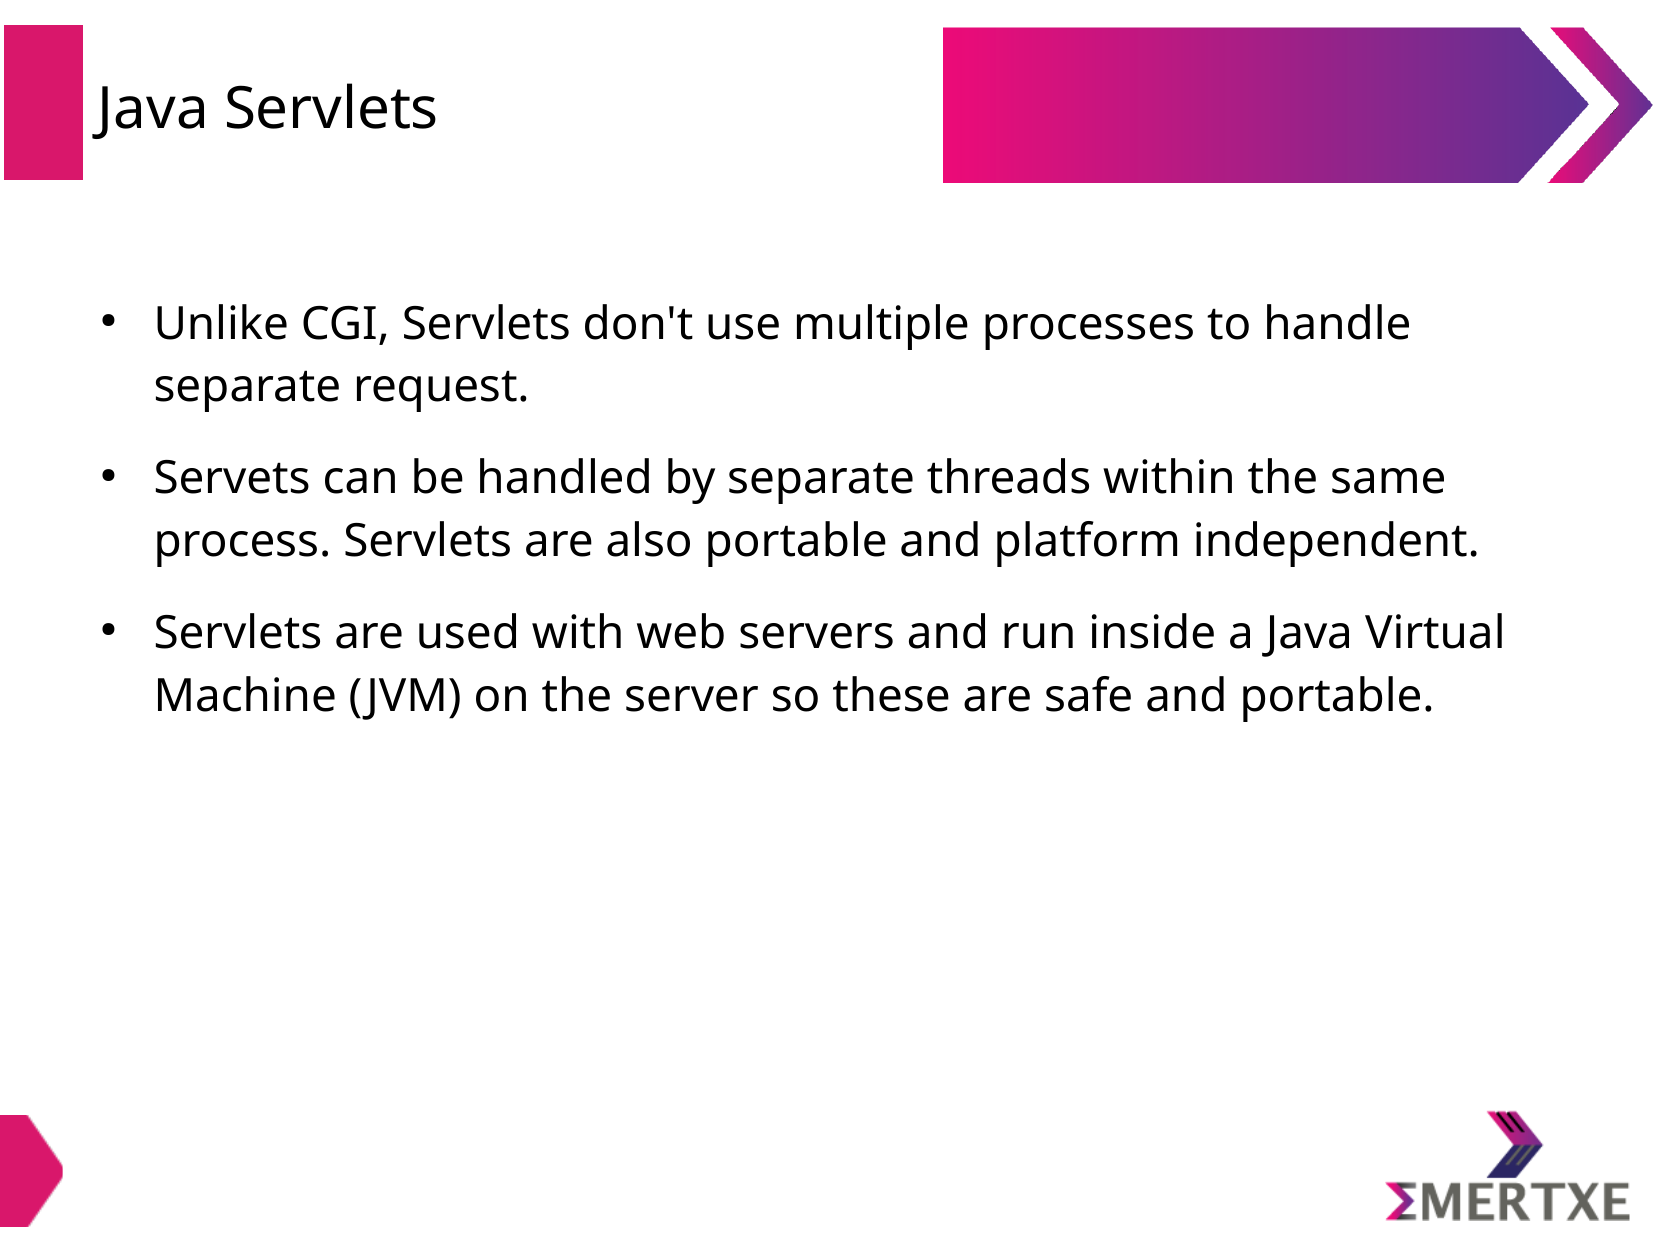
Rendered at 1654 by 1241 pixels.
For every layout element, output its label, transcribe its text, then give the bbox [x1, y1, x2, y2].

list Unlike CGI, Servlets don't use multiple processes to handle separate request. Servets can be handled by separate threads within the same process. Servlets are also portable and platform independent. Servlets are used with web servers and run inside a Java Virtual Machine (JVM) on the server so these are safe and portable. [82, 290, 1571, 1010]
picture [1571, 27, 1653, 183]
title Java Servlets [82, 2, 1571, 210]
picture [1385, 1107, 1631, 1221]
